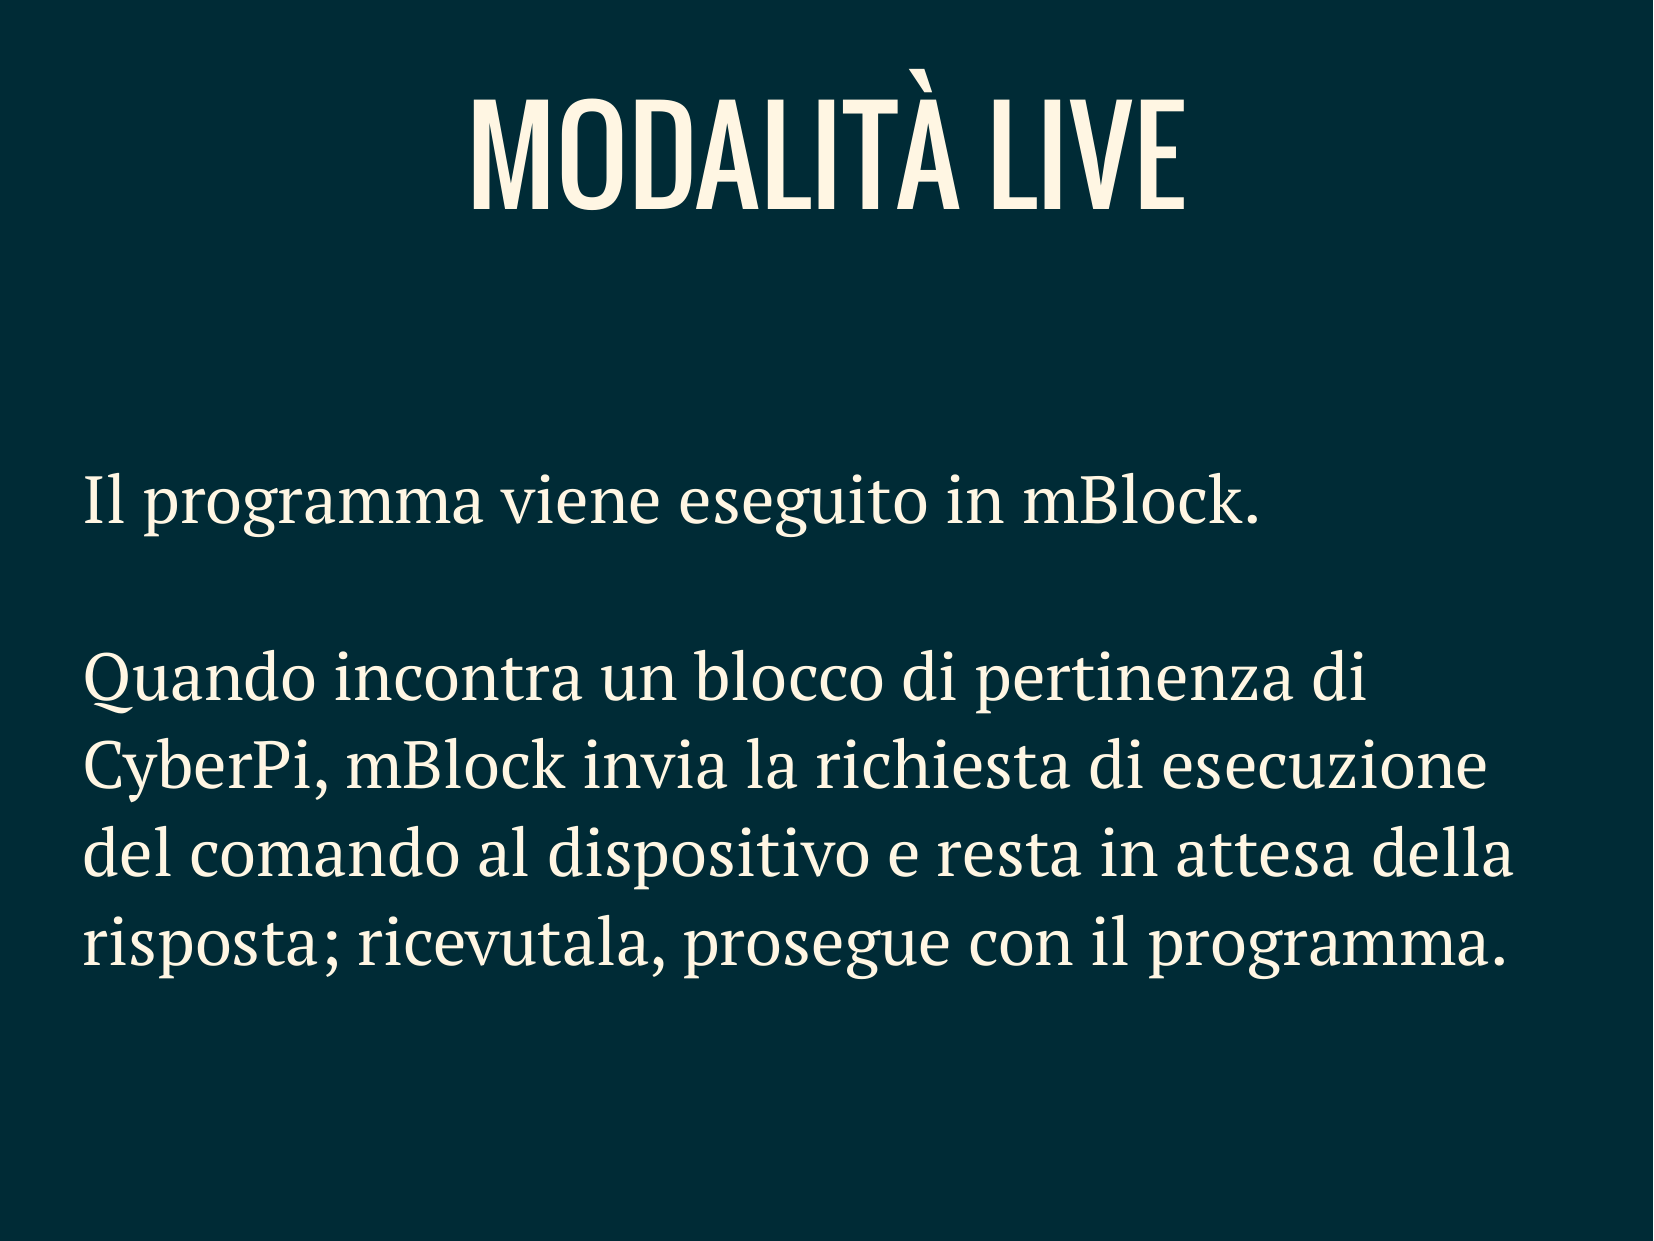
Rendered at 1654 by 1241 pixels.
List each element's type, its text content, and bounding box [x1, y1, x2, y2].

title Modalità Live [82, 49, 1571, 257]
text_box Il programma viene eseguito in mBlock. Quando incontra un blocco di pertinenza di CyberPi, mBlock invia la richiesta di esecuzione del comando al dispositivo e resta in attesa della risposta; ricevutala, prosegue con il programma. [82, 366, 1571, 1193]
